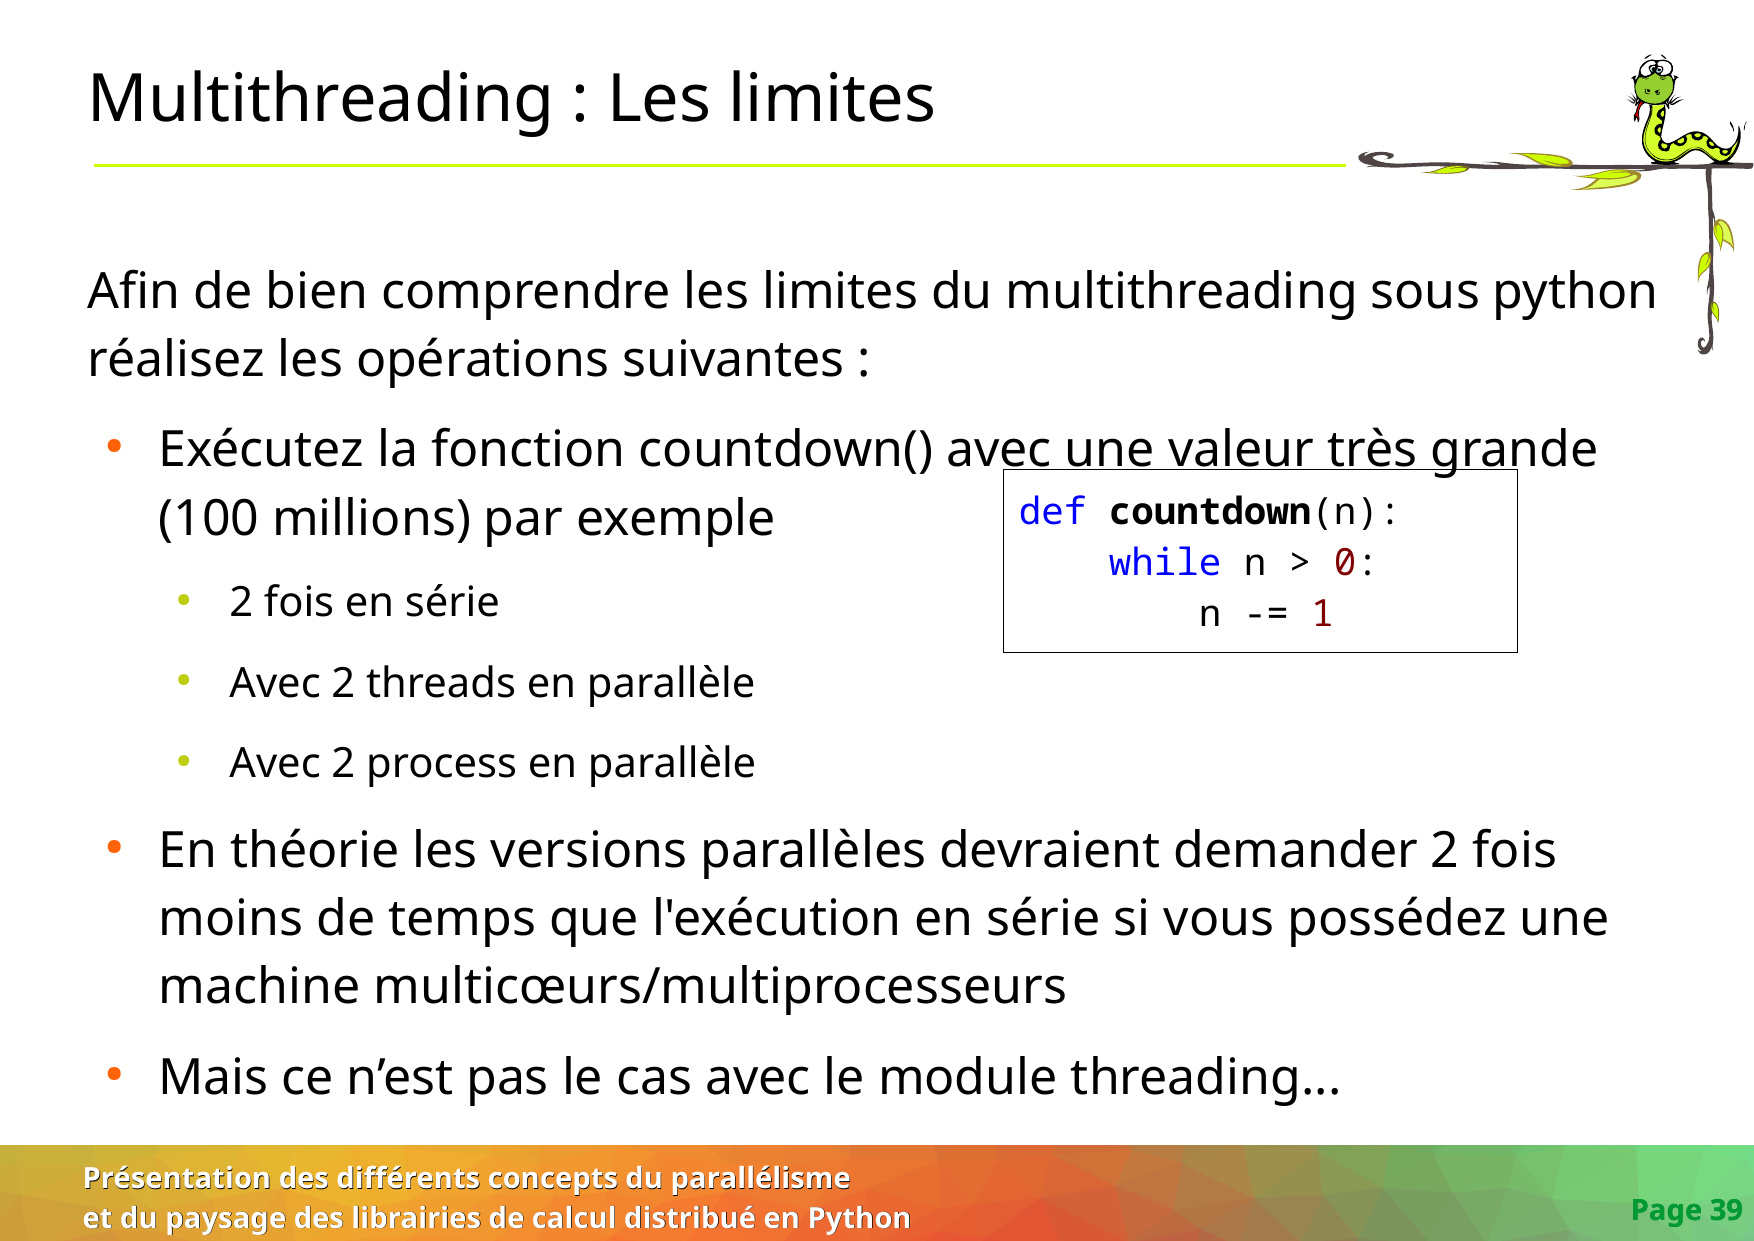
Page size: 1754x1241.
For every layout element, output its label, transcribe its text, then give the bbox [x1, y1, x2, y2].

text_box def countdown(n): while n > 0: n -= 1 [1003, 469, 1518, 644]
picture [0, 1145, 1754, 1241]
title Multithreading : Les limites [87, 31, 1667, 160]
list Afin de bien comprendre les limites du multithreading sous python réalisez les opérations suivantes : Exécutez la fonction countdown() avec une valeur très grande (100 millions) par exemple 2 fois en série Avec 2 threads en parallèle Avec 2 process en parallèle En théorie les versions parallèles devraient demander 2 fois moins de temps que l'exécution en série si vous possédez une machine multicœurs/multiprocesseurs Mais ce n’est pas le cas avec le module threading... [87, 254, 1667, 1070]
